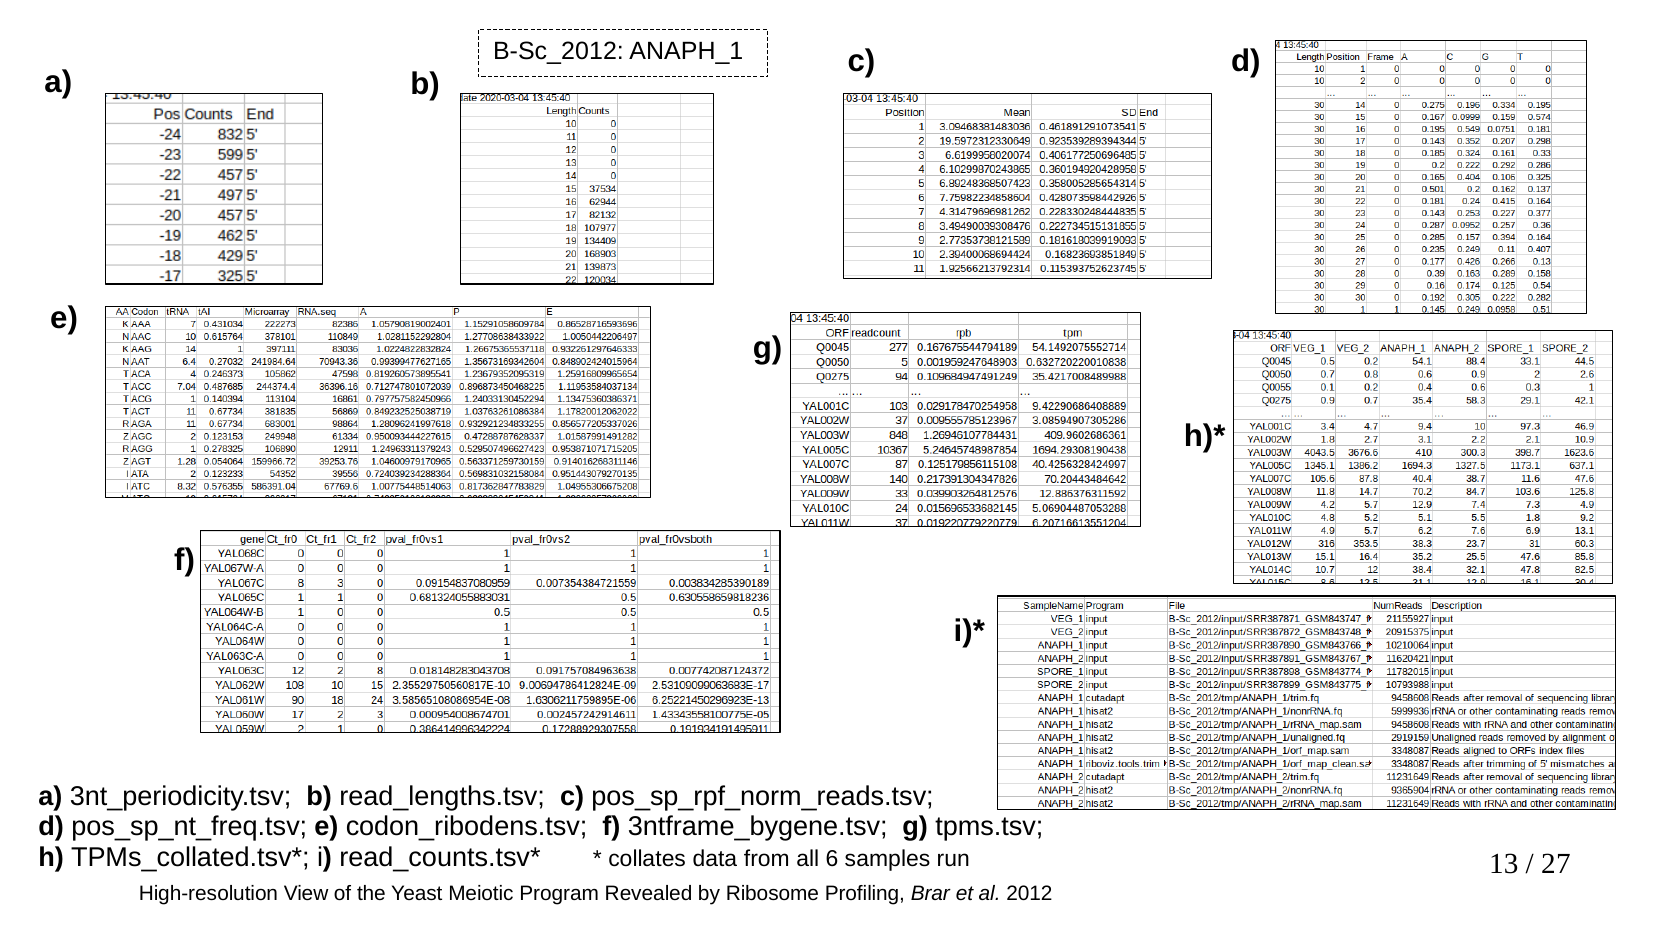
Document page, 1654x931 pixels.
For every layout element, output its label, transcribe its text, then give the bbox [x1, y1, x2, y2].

picture [460, 94, 713, 284]
picture [1234, 330, 1613, 583]
text_box e) [35, 293, 107, 343]
text_box d) [1216, 35, 1288, 86]
text_box High-resolution View of the Yeast Meiotic Program Revealed by Ribosome Profiling, Brar et al. 2012 [124, 874, 1589, 913]
text_box g) [738, 322, 790, 373]
picture [1275, 41, 1587, 313]
picture [998, 596, 1615, 810]
text_box h)* [1169, 411, 1233, 496]
picture [791, 312, 1140, 526]
text_box a) [29, 56, 101, 107]
text_box B-Sc_2012: ANAPH_1 [478, 29, 768, 77]
picture [844, 94, 1211, 278]
text_box i)* [938, 605, 997, 656]
text_box c) [832, 35, 904, 86]
text_box b) [395, 59, 461, 109]
text_box a) 3nt_periodicity.tsv; b) read_lengths.tsv; c) pos_sp_rpf_norm_reads.tsv; d) pos_sp_nt_freq.tsv; e) codon_ribodens.tsv; f) 3ntframe_bygene.tsv; g) tpms.tsv; h) TPMs_collated.tsv*; i) read_counts.tsv* * collates data from all 6 samples run [23, 773, 1406, 880]
picture [106, 307, 650, 497]
picture [200, 531, 780, 733]
text_box f) [159, 535, 200, 585]
picture [106, 94, 323, 284]
